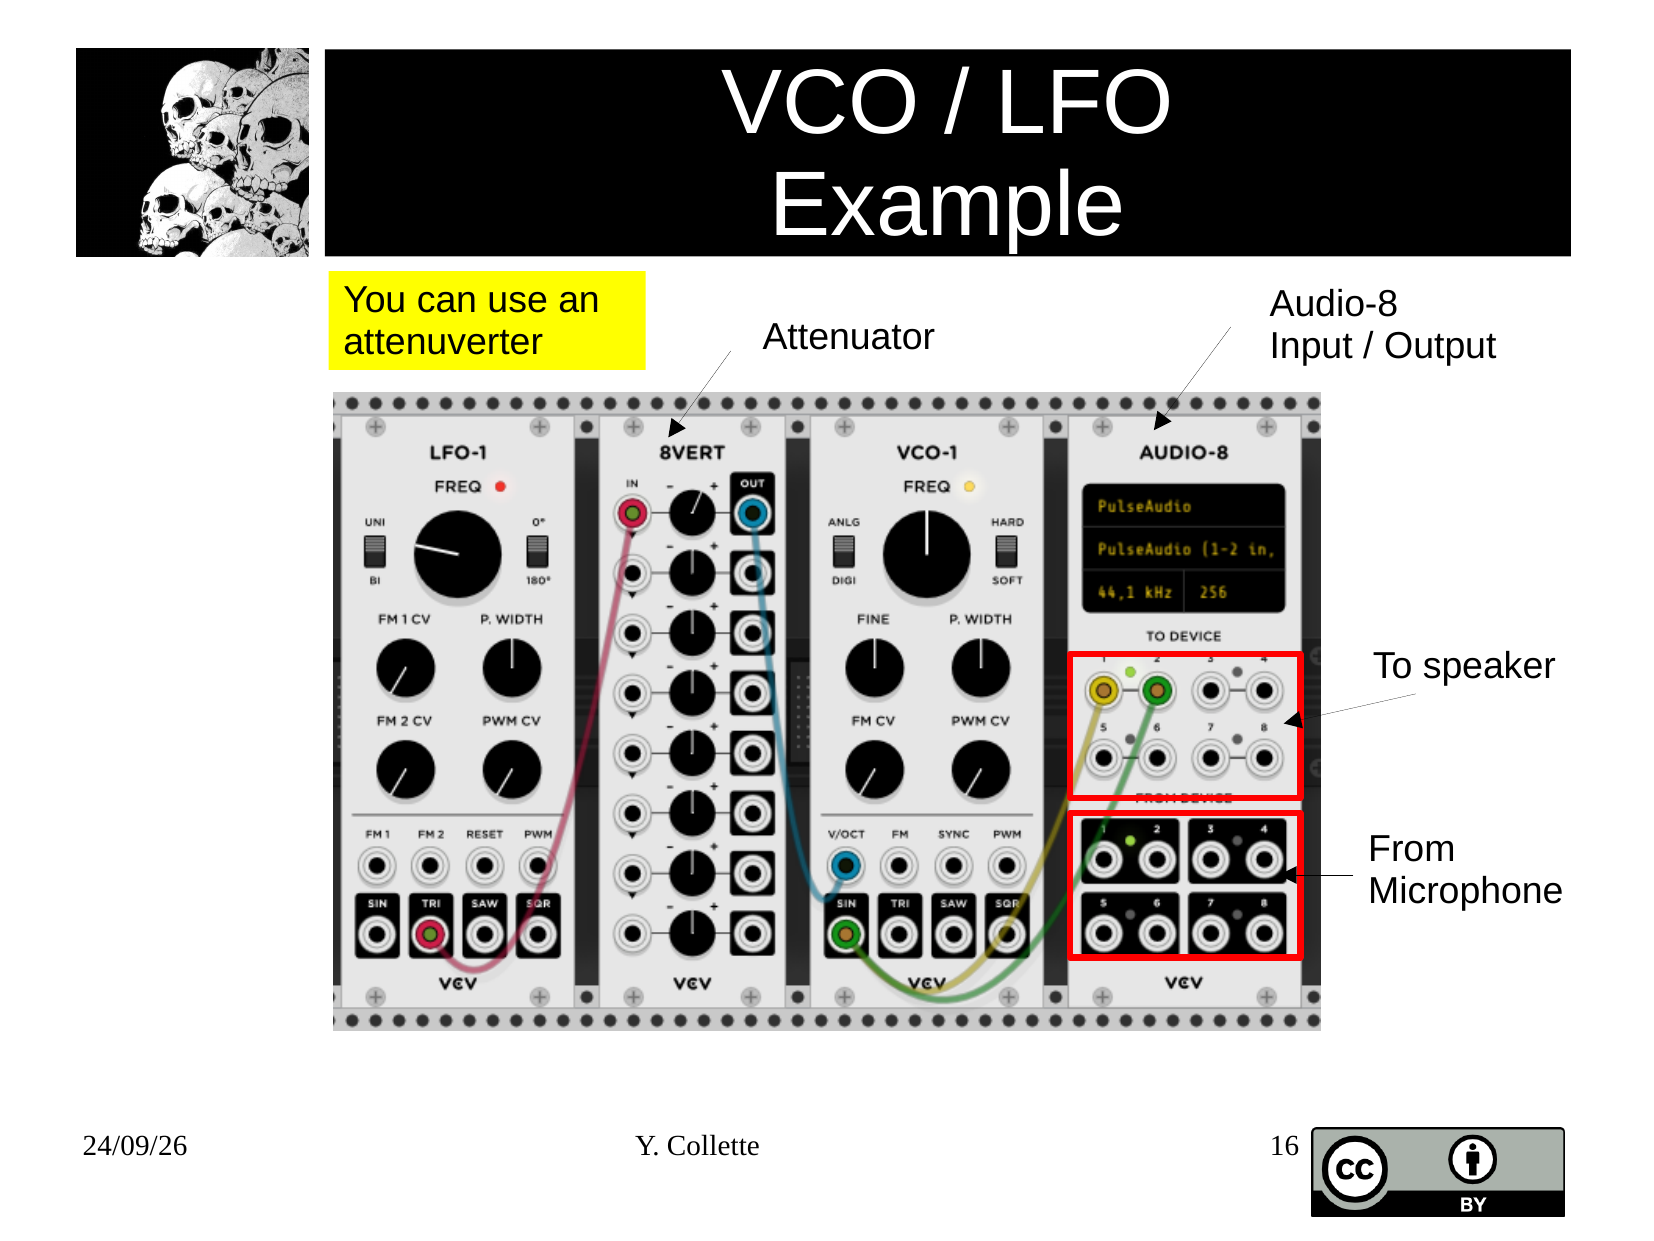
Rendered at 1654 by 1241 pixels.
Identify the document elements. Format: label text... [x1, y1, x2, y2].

picture [1073, 816, 1297, 954]
text_box Audio-8 Input / Output [1254, 275, 1520, 376]
text_box You can use an attenuverter [328, 271, 646, 370]
text_box From Microphone [1353, 819, 1582, 919]
picture [76, 48, 309, 257]
picture [1311, 1127, 1565, 1217]
text_box Attenuator [747, 307, 955, 365]
text_box To speaker [1358, 637, 1606, 694]
picture [333, 392, 1321, 1031]
title VCO / LFO Example [324, 49, 1571, 257]
picture [1073, 657, 1297, 795]
